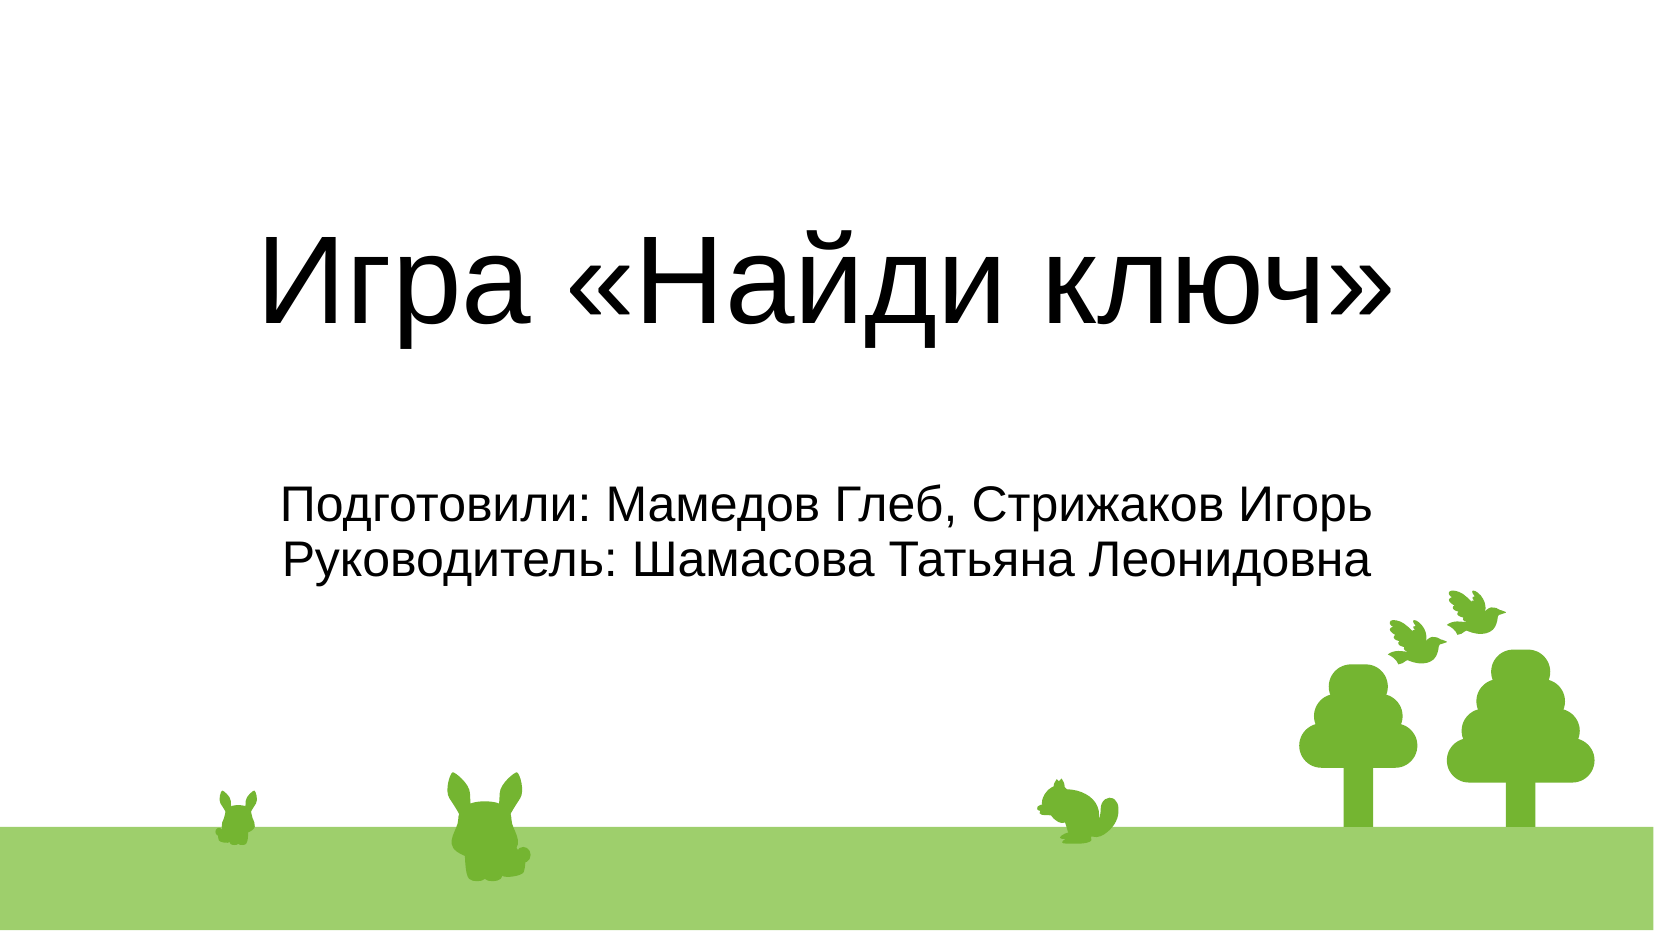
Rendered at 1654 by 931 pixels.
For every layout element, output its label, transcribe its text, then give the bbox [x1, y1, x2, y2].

subtitle Подготовили: Мамедов Глеб, Стрижаков Игорь Руководитель: Шамасова Татьяна Леонидовна [88, 442, 1565, 621]
title Игра «Найди ключ» [88, 206, 1565, 355]
